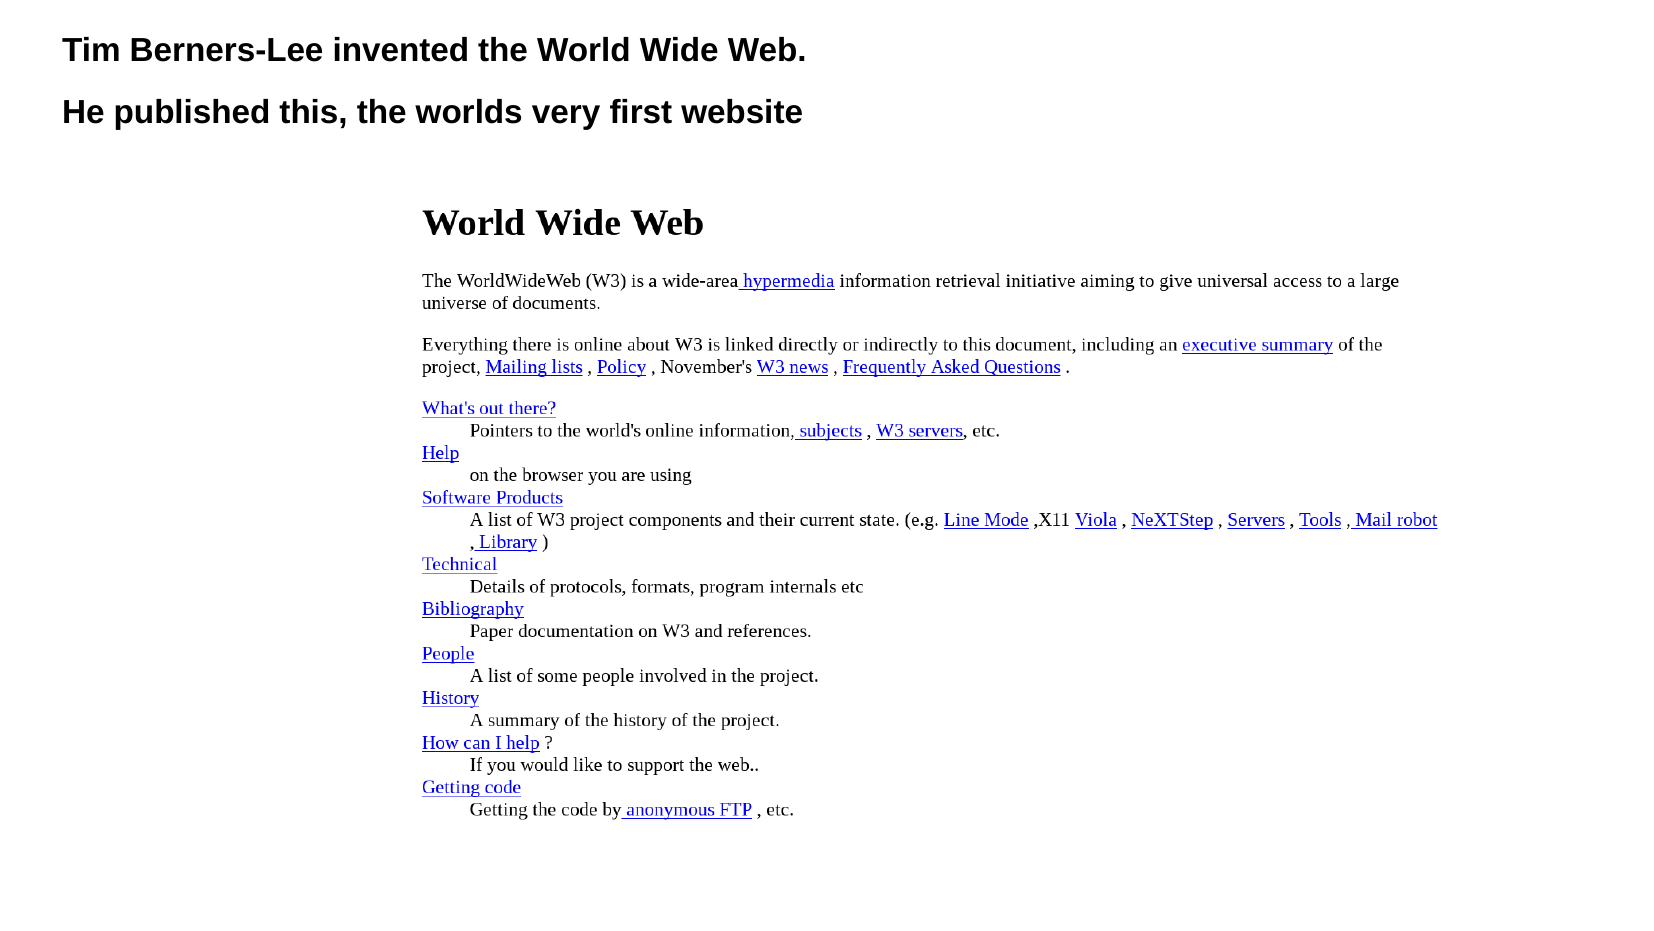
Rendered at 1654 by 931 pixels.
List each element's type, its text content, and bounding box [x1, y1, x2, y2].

text_box Tim Berners-Lee invented the World Wide Web. He published this, the worlds very first website [47, 24, 886, 260]
picture [412, 175, 1453, 839]
